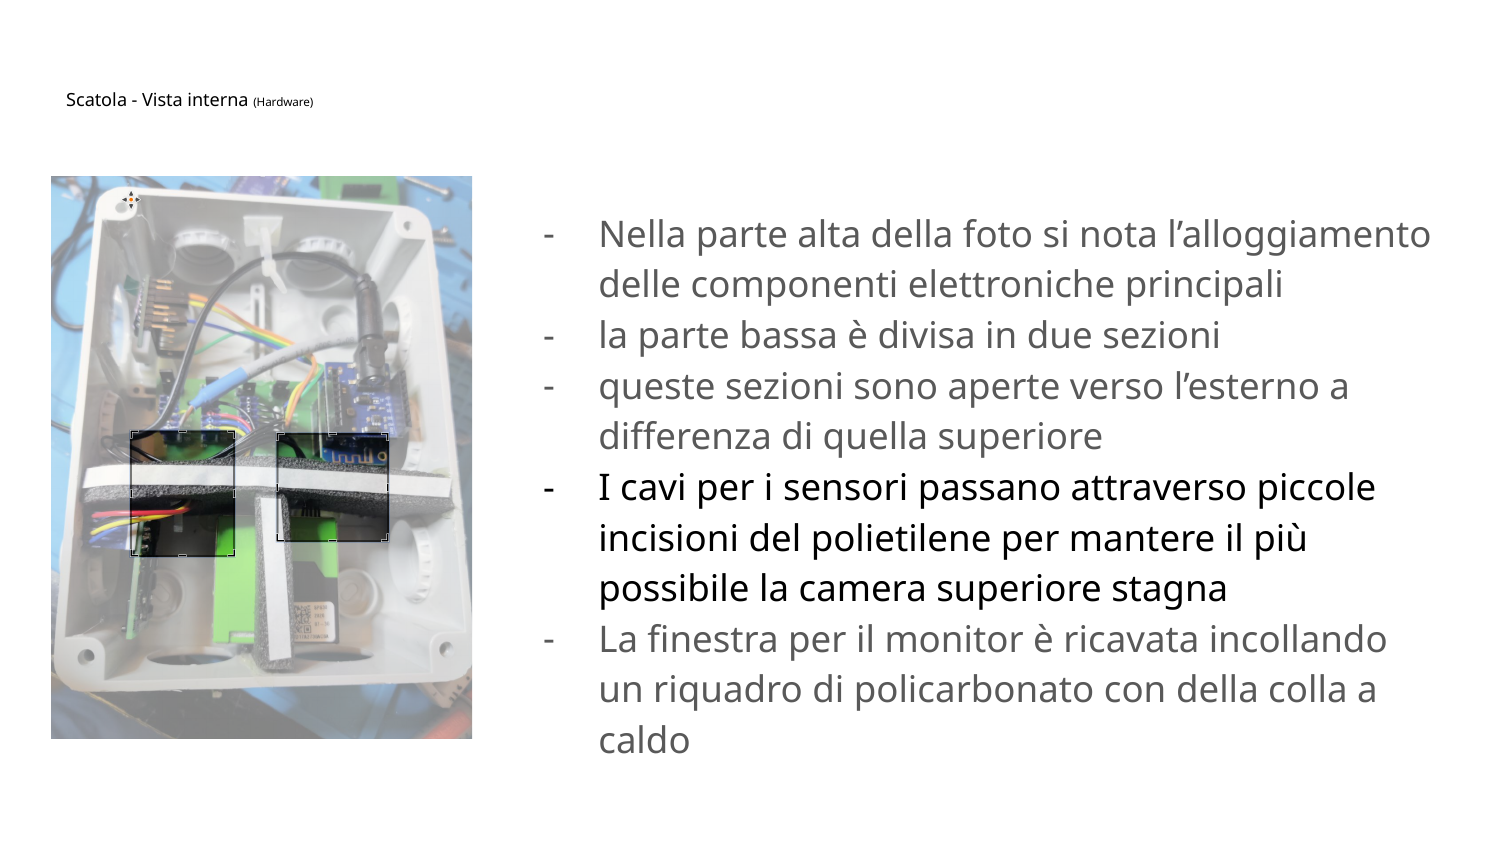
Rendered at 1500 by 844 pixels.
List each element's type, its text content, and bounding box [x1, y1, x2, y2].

picture [51, 176, 473, 740]
title Scatola - Vista interna (Hardware) [51, 72, 1449, 167]
list Nella parte alta della foto si nota l’alloggiamento delle componenti elettroniche principali la parte bassa è divisa in due sezioni queste sezioni sono aperte verso l’esterno a differenza di quella superiore I cavi per i sensori passano attraverso piccole incisioni del polietilene per mantere il più possibile la camera superiore stagna La finestra per il monitor è ricavata incollando un riquadro di policarbonato con della colla a caldo [509, 189, 1449, 824]
